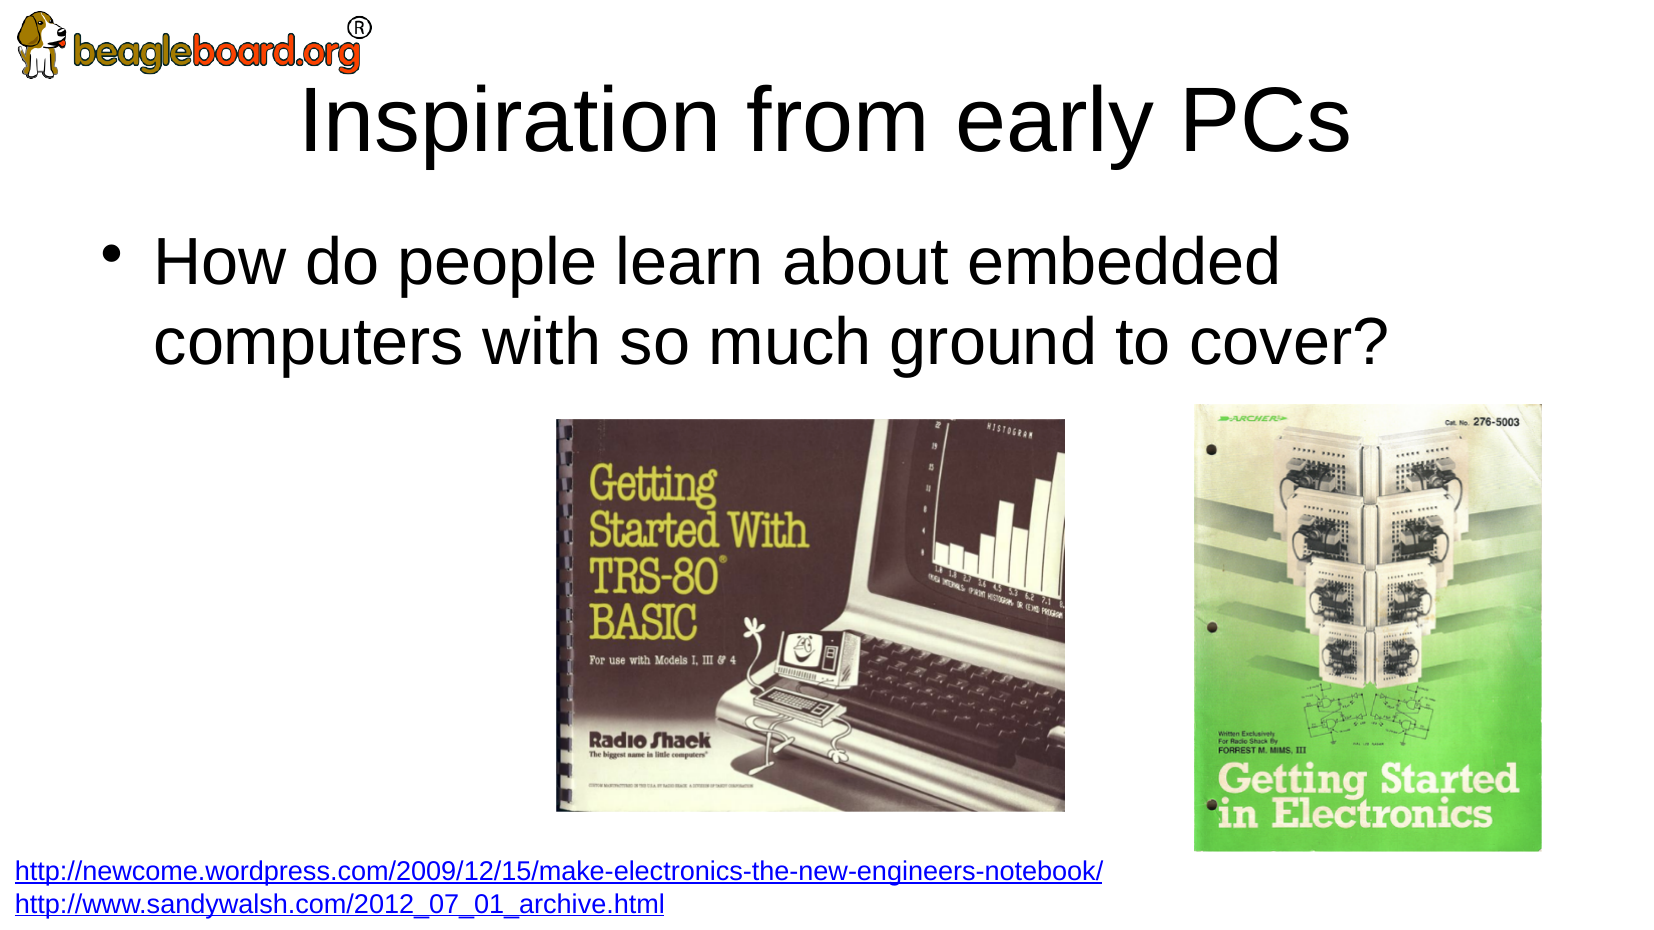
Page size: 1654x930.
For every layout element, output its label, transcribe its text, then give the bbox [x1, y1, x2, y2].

picture [17, 11, 372, 79]
text_box http://newcome.wordpress.com/2009/12/15/make-electronics-the-new-engineers-notebook/ http://www.sandywalsh.com/2012_07_01_archive.html [0, 846, 1548, 922]
picture [556, 419, 1065, 812]
text_box Inspiration from early PCs [82, 36, 1571, 193]
picture [1194, 404, 1542, 846]
text_box How do people learn about embedded computers with so much ground to cover? [82, 217, 1571, 757]
